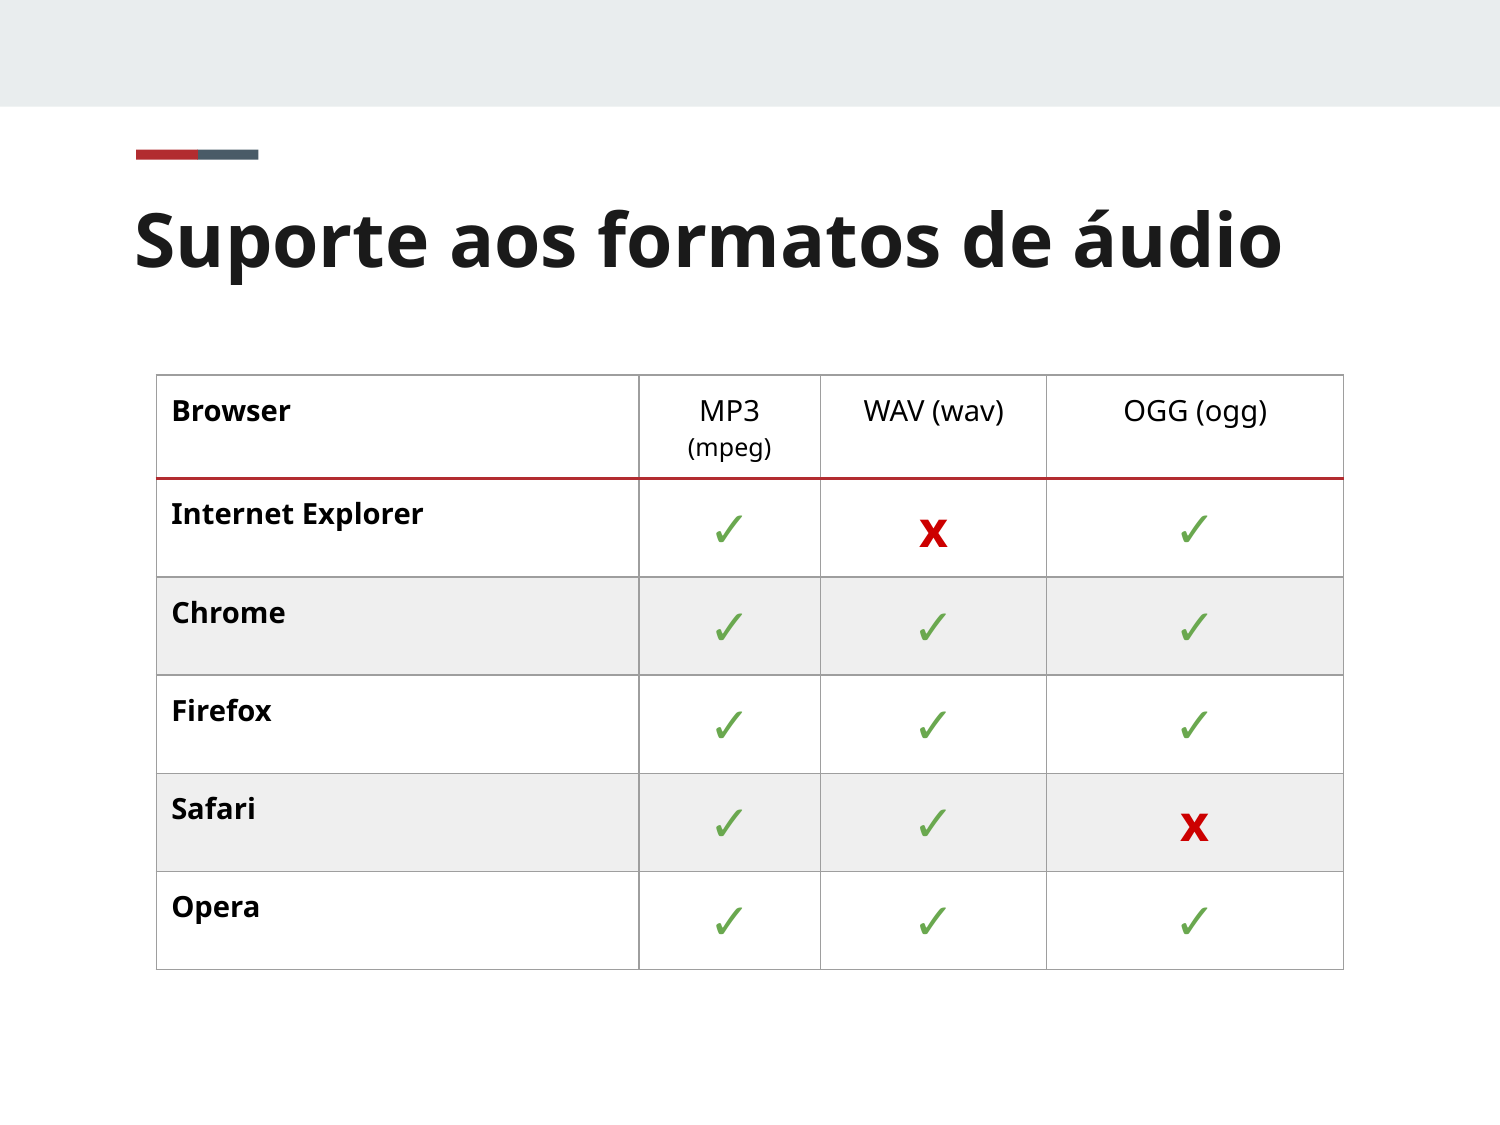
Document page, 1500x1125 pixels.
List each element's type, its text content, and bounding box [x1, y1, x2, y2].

table_cell ✓ [640, 774, 820, 871]
table_header Browser [157, 376, 638, 477]
table_cell ✓ [640, 578, 820, 674]
table_cell Firefox [157, 676, 638, 773]
table_cell ✓ [821, 578, 1046, 674]
table_cell x [821, 480, 1046, 576]
table_header MP3 (mpeg) [640, 376, 820, 477]
table_cell ✓ [821, 774, 1046, 871]
table_header WAV (wav) [821, 376, 1046, 477]
table_cell ✓ [1047, 480, 1343, 576]
table_cell ✓ [1047, 872, 1343, 969]
table_cell ✓ [1047, 676, 1343, 773]
table_cell ✓ [640, 872, 820, 969]
table_cell x [1047, 774, 1343, 871]
table_cell ✓ [821, 676, 1046, 773]
table_cell Opera [157, 872, 638, 969]
table_cell Chrome [157, 578, 638, 674]
table_cell Internet Explorer [157, 480, 638, 576]
table_header OGG (ogg) [1047, 376, 1343, 477]
table_cell Safari [157, 774, 638, 871]
table_cell ✓ [640, 480, 820, 576]
table_cell ✓ [821, 872, 1046, 969]
table_cell ✓ [640, 676, 820, 773]
title Suporte aos formatos de áudio [119, 177, 1381, 295]
table_cell ✓ [1047, 578, 1343, 674]
